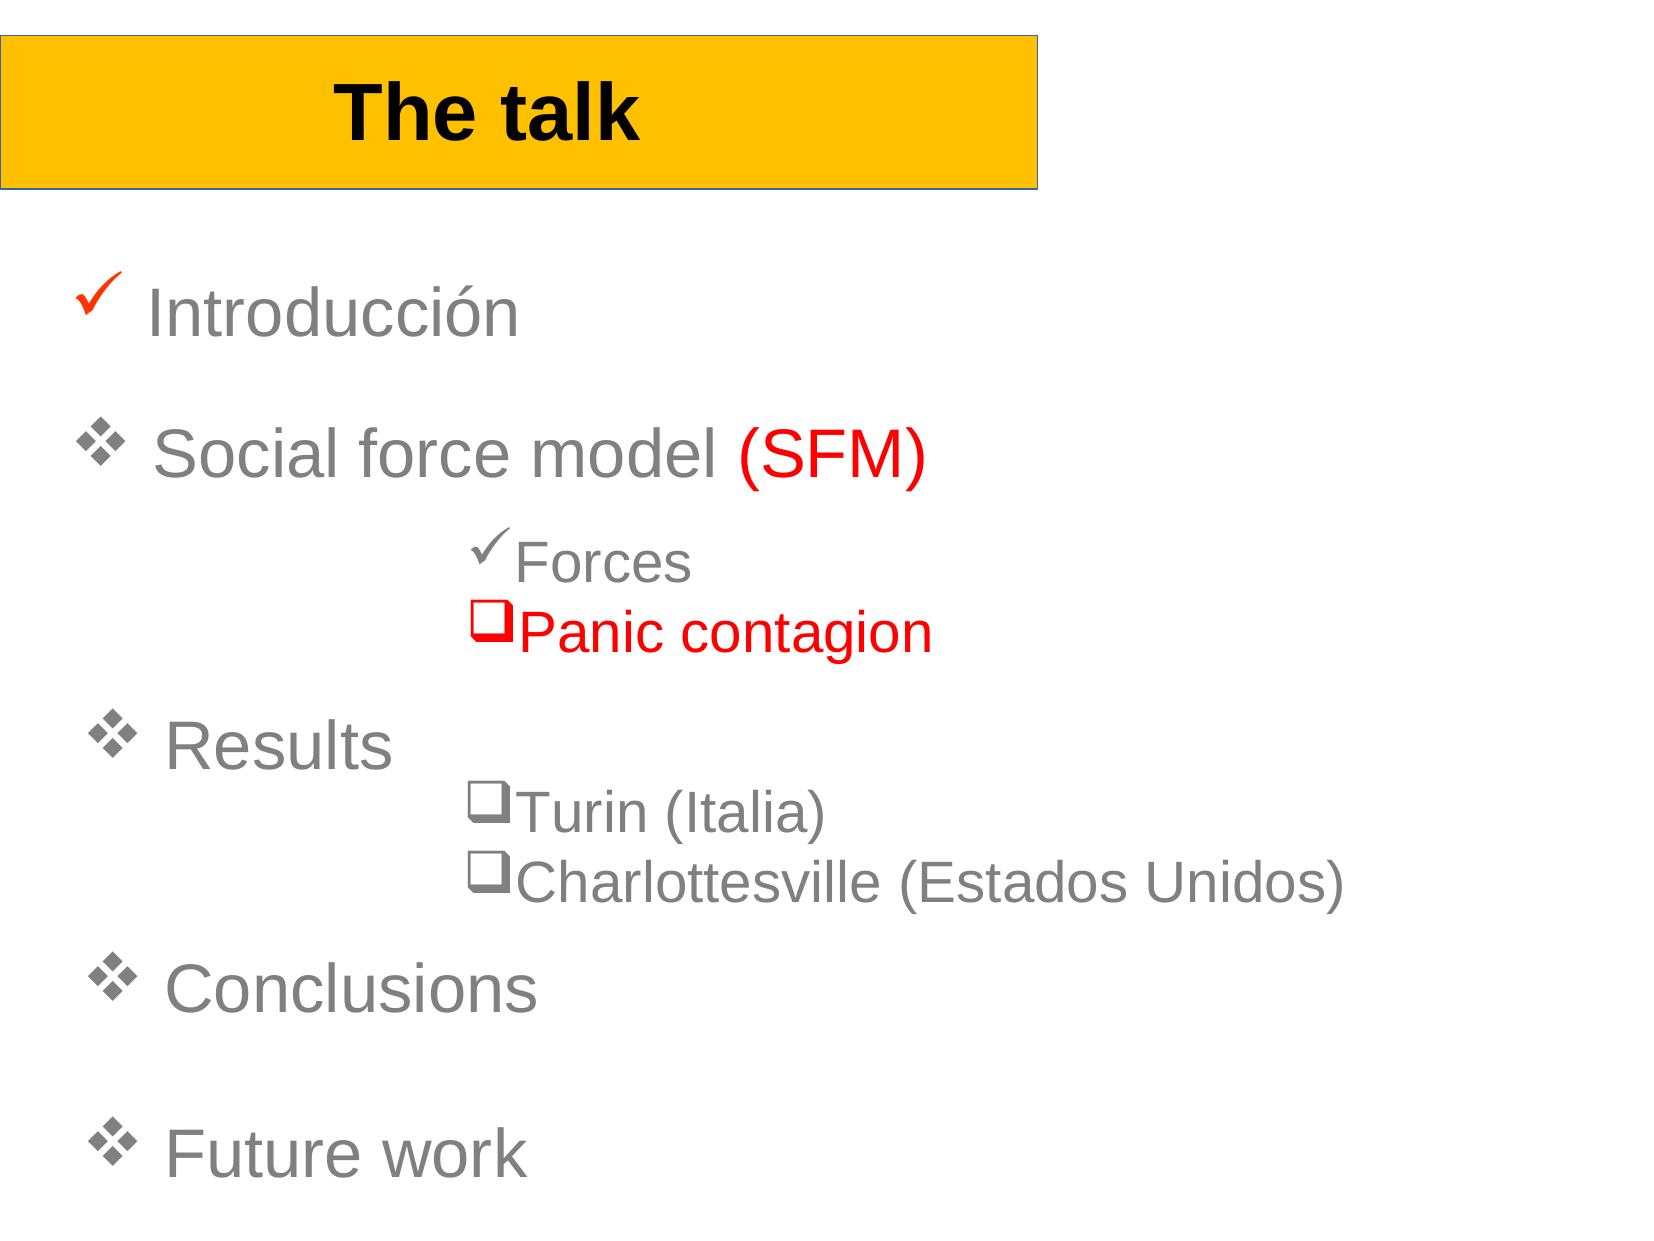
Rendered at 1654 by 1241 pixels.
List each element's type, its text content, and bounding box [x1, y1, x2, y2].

text_box Forces Panic contagion [466, 485, 1542, 702]
text_box Turin (Italia) Charlottesville (Estados Unidos) [463, 719, 1393, 924]
text_box Social force model (SFM) [70, 373, 1225, 528]
text_box [0, 35, 6, 189]
text_box Results [82, 678, 673, 806]
text_box Future work [82, 1073, 780, 1227]
text_box [968, 35, 1038, 189]
text_box Conclusions [82, 921, 673, 1048]
text_box The talk [6, 16, 968, 199]
text_box Introducción [70, 245, 910, 372]
